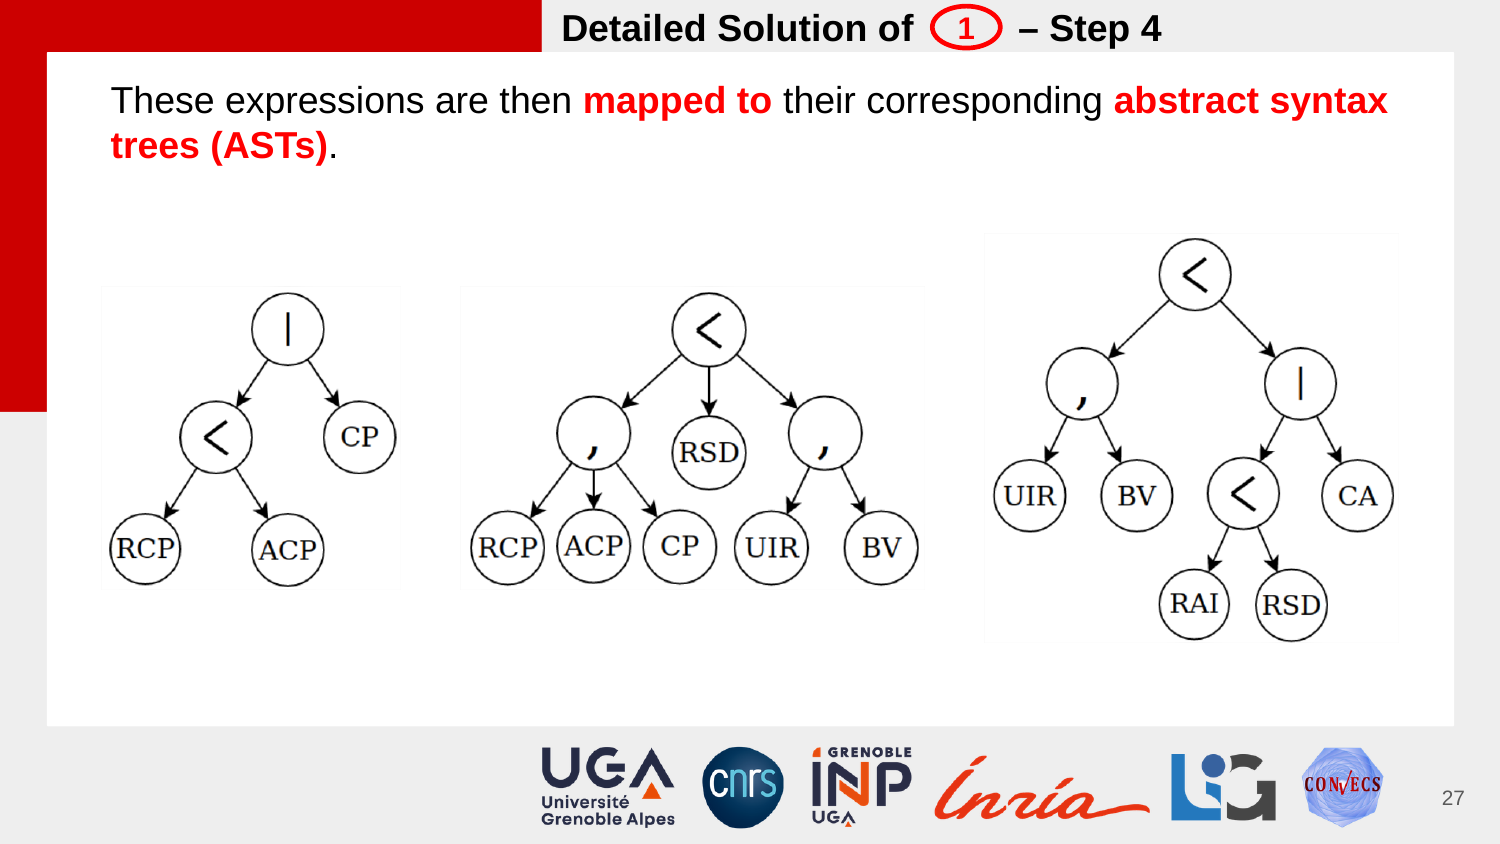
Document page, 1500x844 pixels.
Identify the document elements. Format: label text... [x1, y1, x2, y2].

text_box Detailed Solution of – Step 4 [546, 0, 1441, 55]
picture [0, 0, 1500, 844]
text_box 1 [932, 6, 1001, 49]
slide_number <numéro> [1389, 764, 1480, 830]
text_box These expressions are then mapped to their corresponding abstract syntax trees (ASTs). [95, 72, 1405, 179]
